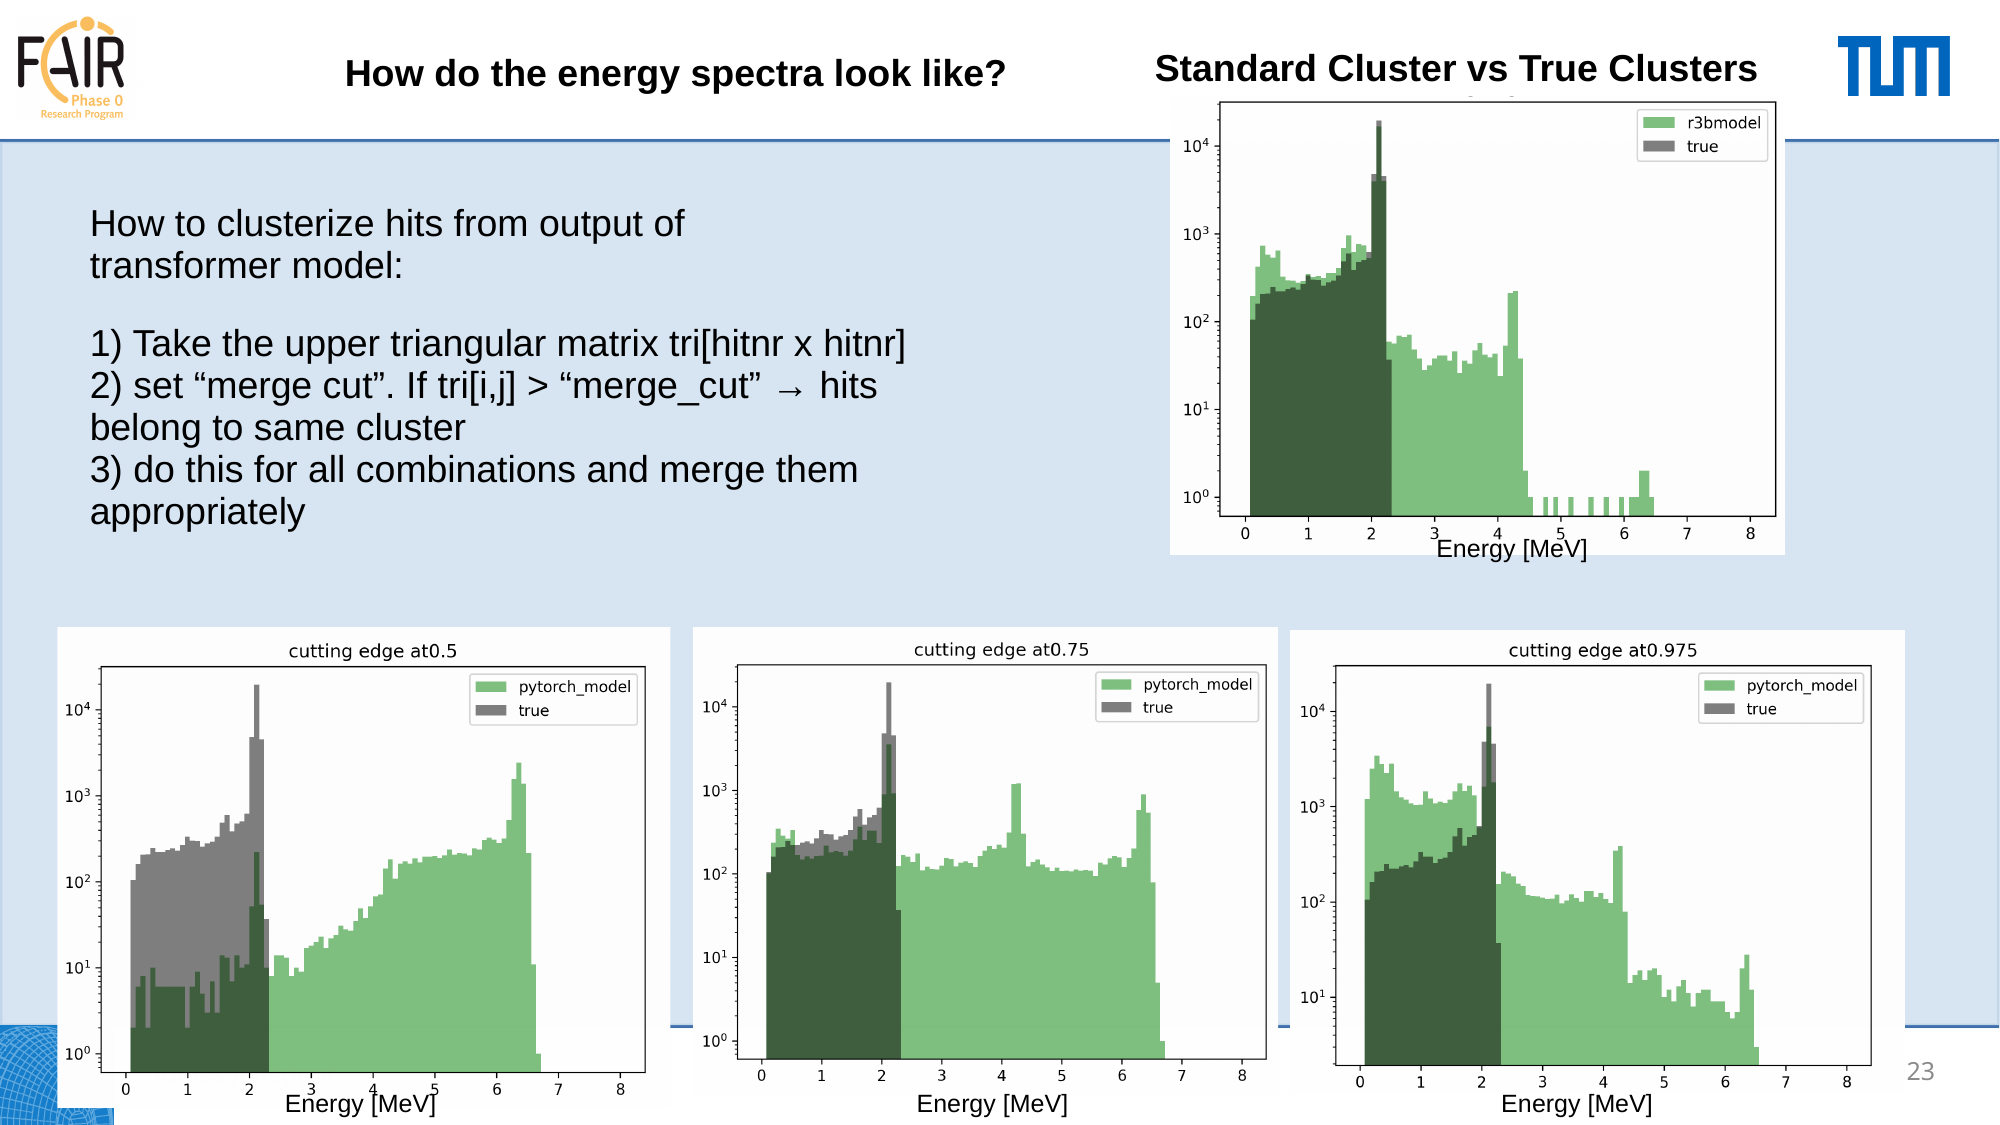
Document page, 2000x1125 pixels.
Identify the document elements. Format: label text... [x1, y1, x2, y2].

text_box Energy [MeV] [270, 1082, 466, 1125]
text_box Energy [MeV] [901, 1082, 1097, 1125]
text_box 1) Take the upper triangular matrix tri[hitnr x hitnr] 2) set “merge cut”. If tri[i,j] > “merge_cut” → hits belong to same cluster 3) do this for all combinations and merge them appropriately [75, 314, 946, 555]
text_box Energy [MeV] [1486, 1082, 1682, 1125]
text_box How do the energy spectra look like? [330, 45, 1170, 102]
picture [693, 627, 1279, 1096]
picture [1290, 630, 1906, 1094]
picture [0, 627, 671, 1125]
picture [1170, 97, 1786, 555]
picture [1838, 36, 1950, 96]
picture [15, 15, 142, 120]
text_box Energy [MeV] [1421, 527, 1617, 571]
text_box Standard Cluster vs True Clusters [1140, 39, 1786, 97]
text_box How to clusterize hits from output of transformer model: [75, 195, 751, 294]
